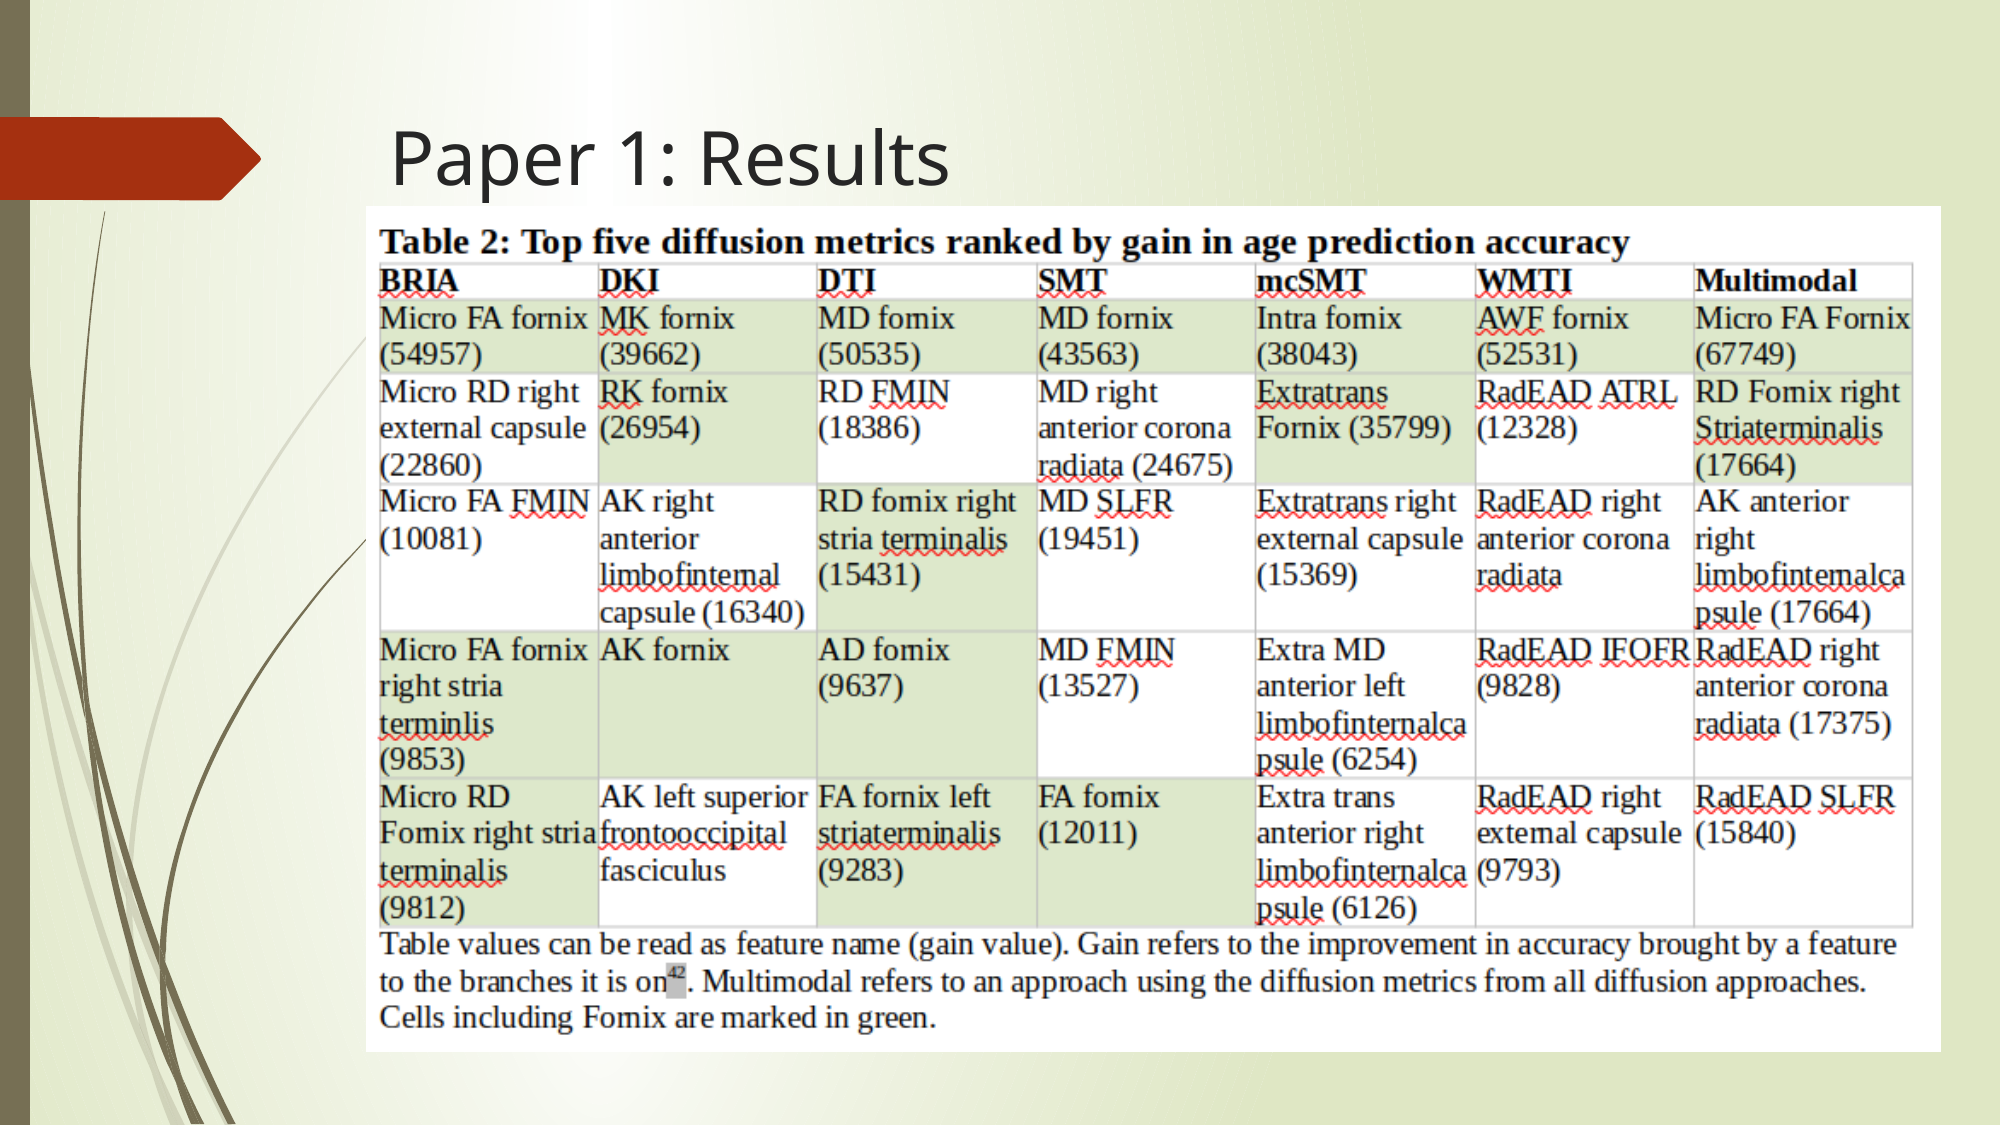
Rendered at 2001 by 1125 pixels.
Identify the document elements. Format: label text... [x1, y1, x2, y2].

list XGBoost to make brain age predictions from the 1932 features Questions: 1) Which are driving regions of ageing? 2) Are the results from the 7 diffusion approaches comparable? [361, 243, 366, 969]
title Paper 1: Results [374, 102, 1437, 206]
list XGBoost to make brain age predictions from the 1932 features Questions: 1) Which are driving regions of ageing? 2) Are the results from the 7 diffusion approaches comparable? [1941, 243, 1949, 969]
picture [366, 206, 1941, 1052]
